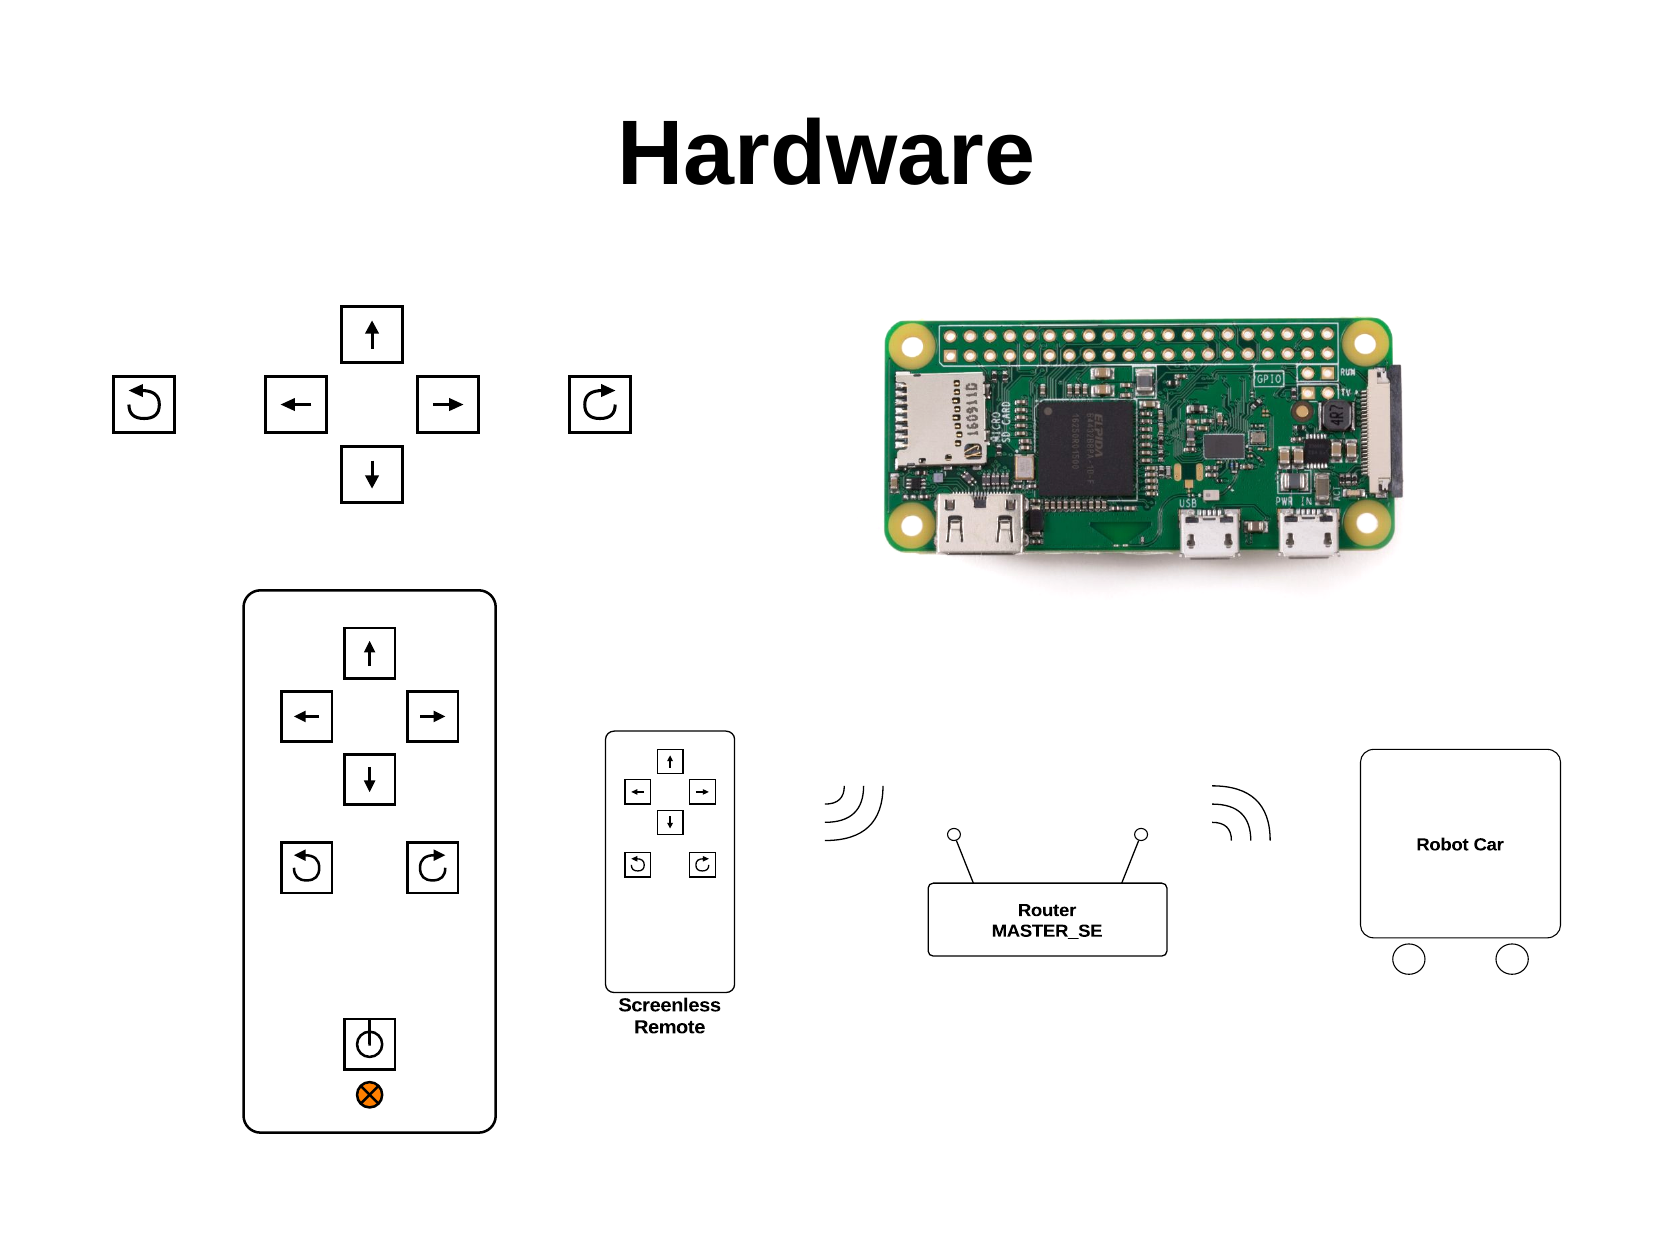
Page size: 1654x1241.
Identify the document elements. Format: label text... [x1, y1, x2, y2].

picture [112, 305, 632, 504]
picture [840, 270, 1445, 614]
picture [604, 730, 1562, 1034]
picture [242, 589, 497, 1134]
title Hardware [82, 49, 1571, 257]
